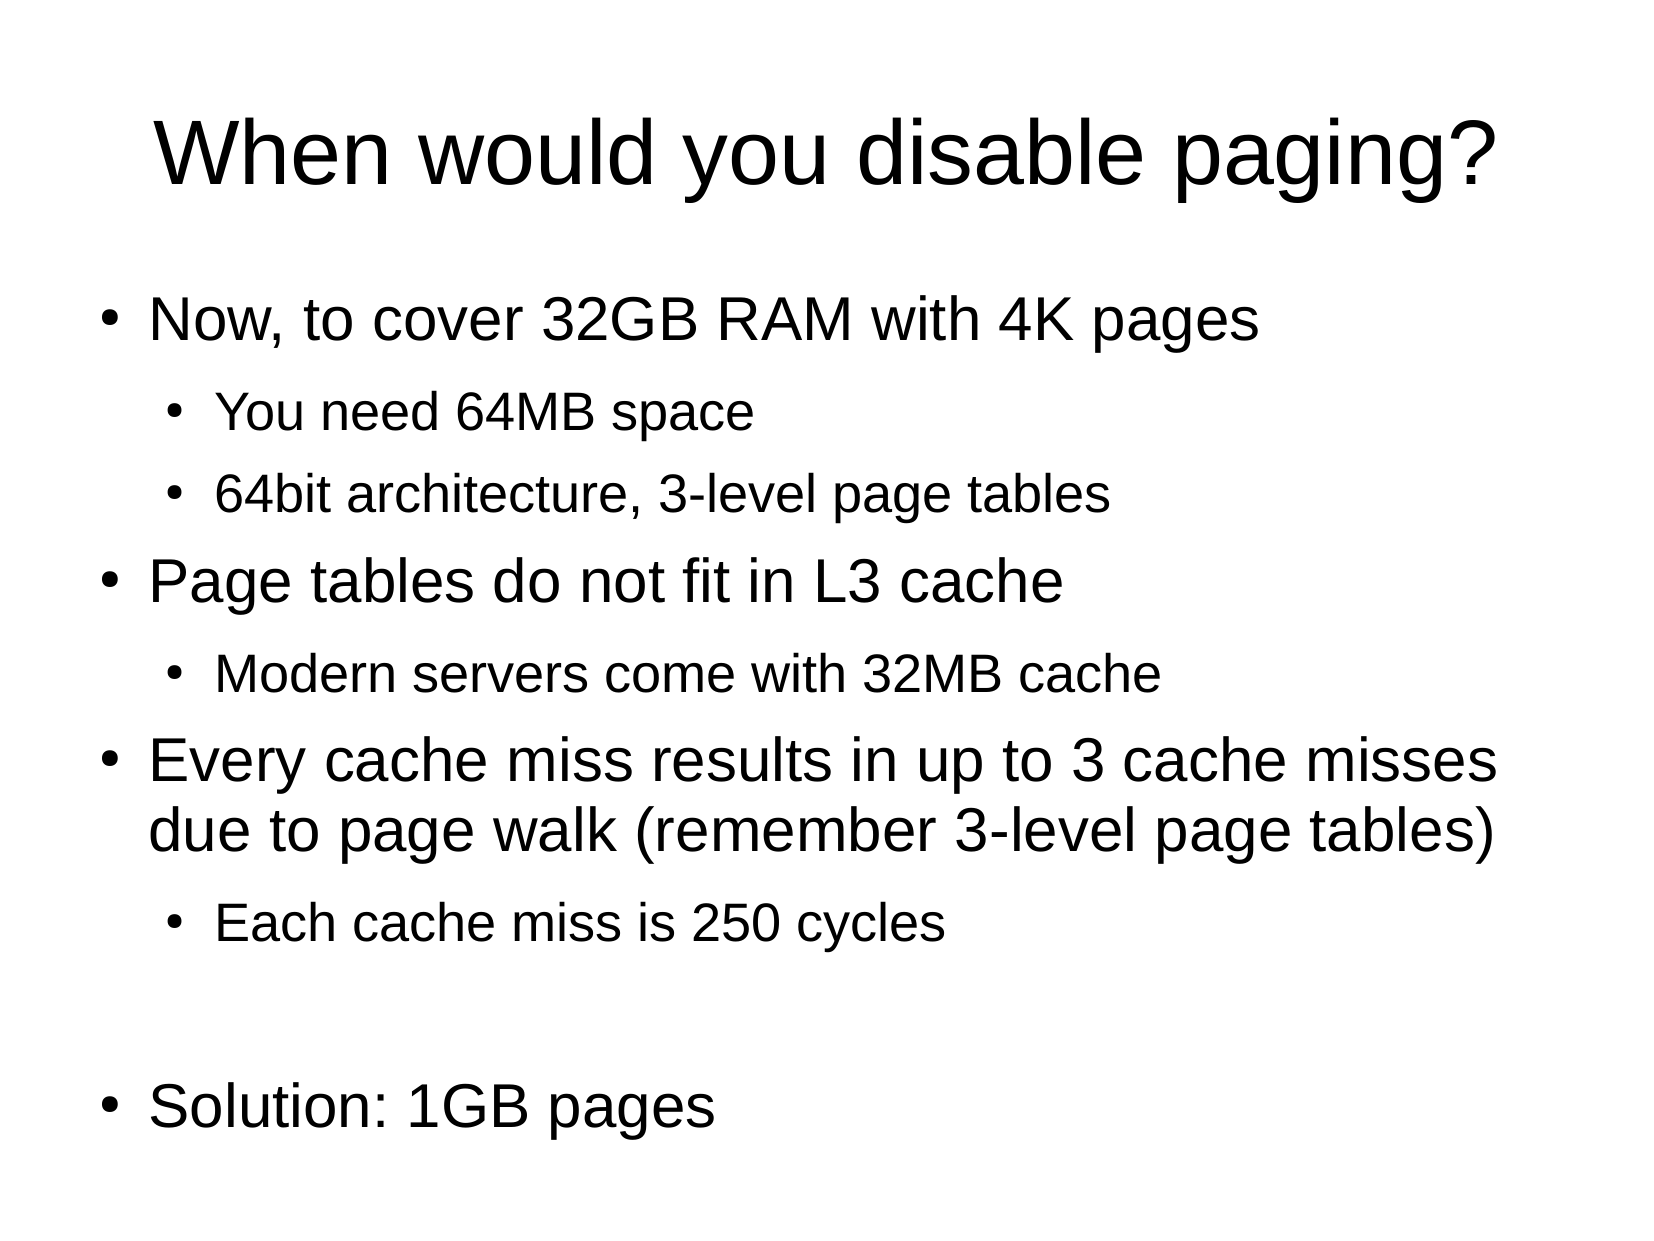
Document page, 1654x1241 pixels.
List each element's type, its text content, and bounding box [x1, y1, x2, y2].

title When would you disable paging? [82, 49, 1571, 257]
list Now, to cover 32GB RAM with 4K pages You need 64MB space 64bit architecture, 3-level page tables Page tables do not fit in L3 cache Modern servers come with 32MB cache Every cache miss results in up to 3 cache misses due to page walk (remember 3-level page tables) Each cache miss is 250 cycles Solution: 1GB pages [82, 284, 1571, 1157]
